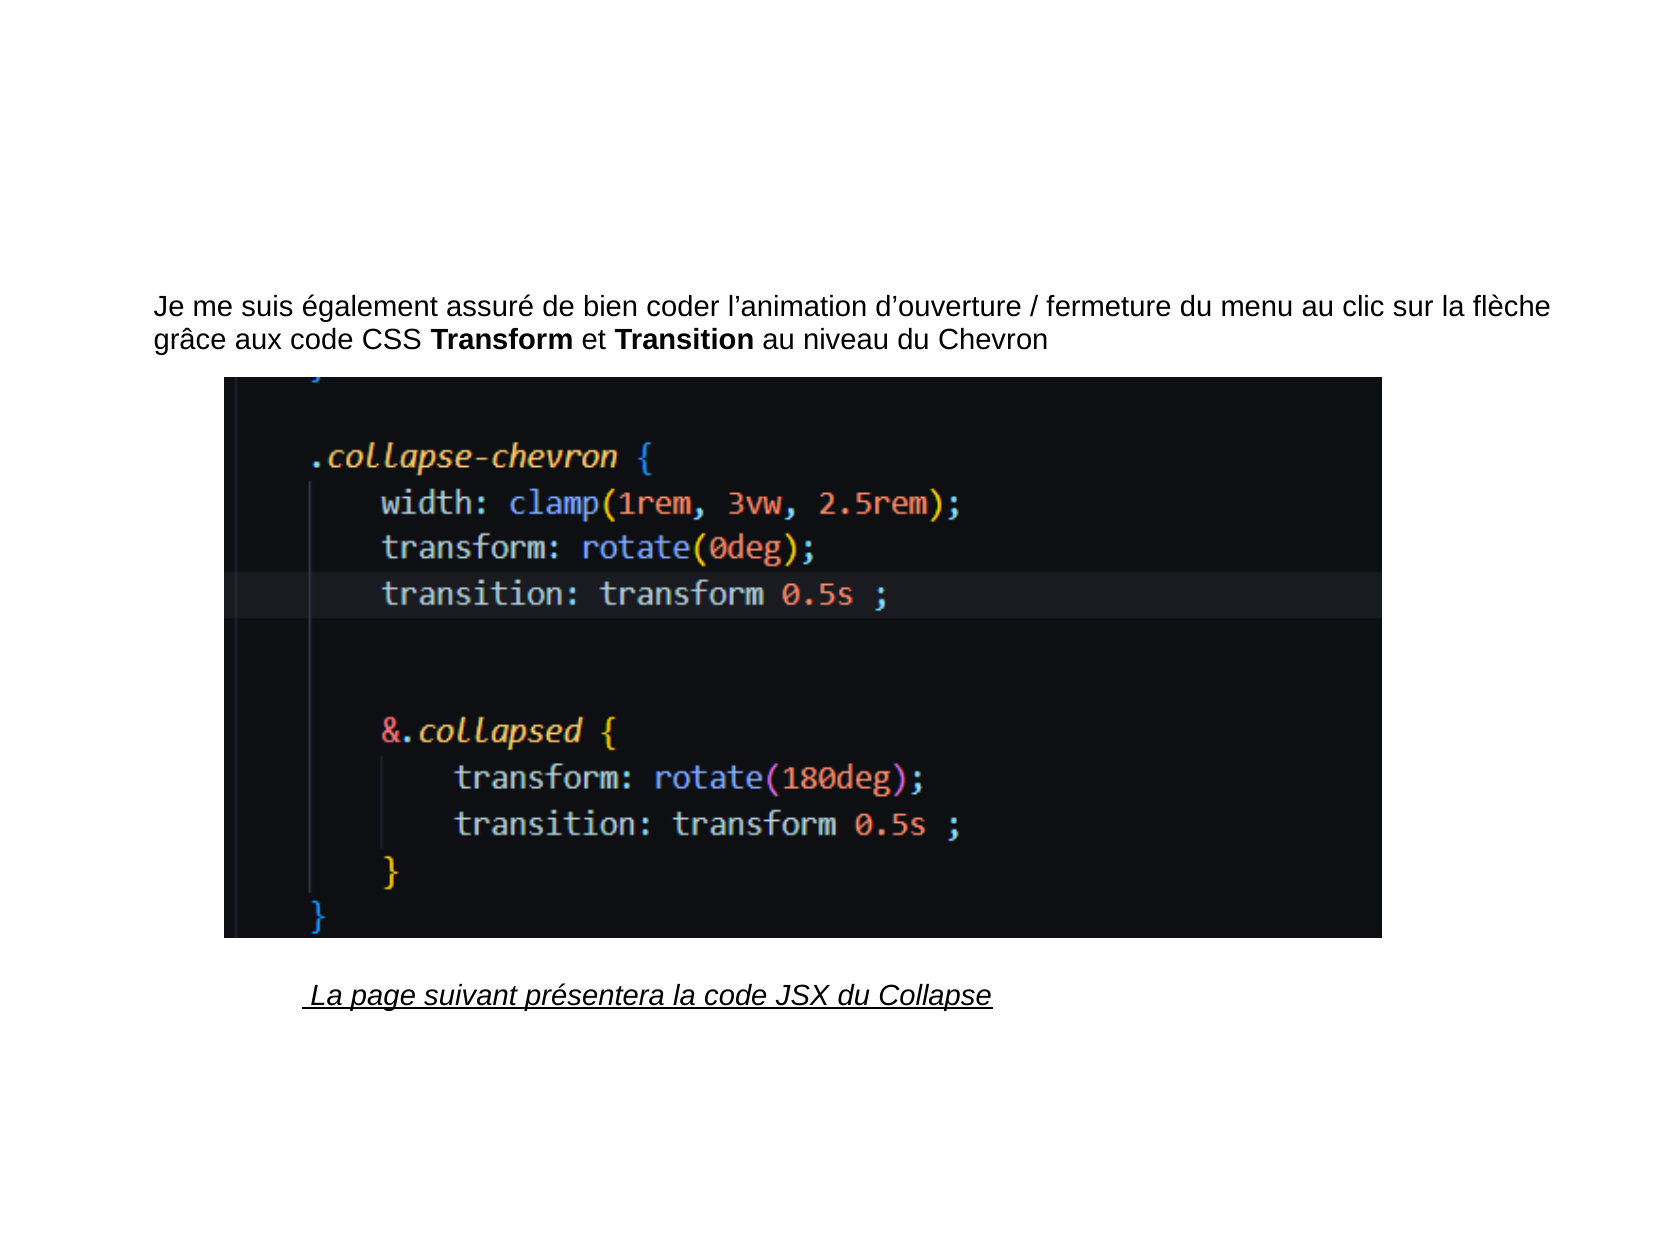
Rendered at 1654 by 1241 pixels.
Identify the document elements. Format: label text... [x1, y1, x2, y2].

picture [224, 377, 1382, 938]
list Je me suis également assuré de bien coder l’animation d’ouverture / fermeture du menu au clic sur la flèche grâce aux code CSS Transform et Transition au niveau du Chevron La page suivant présentera la code JSX du Collapse [82, 290, 1571, 1109]
